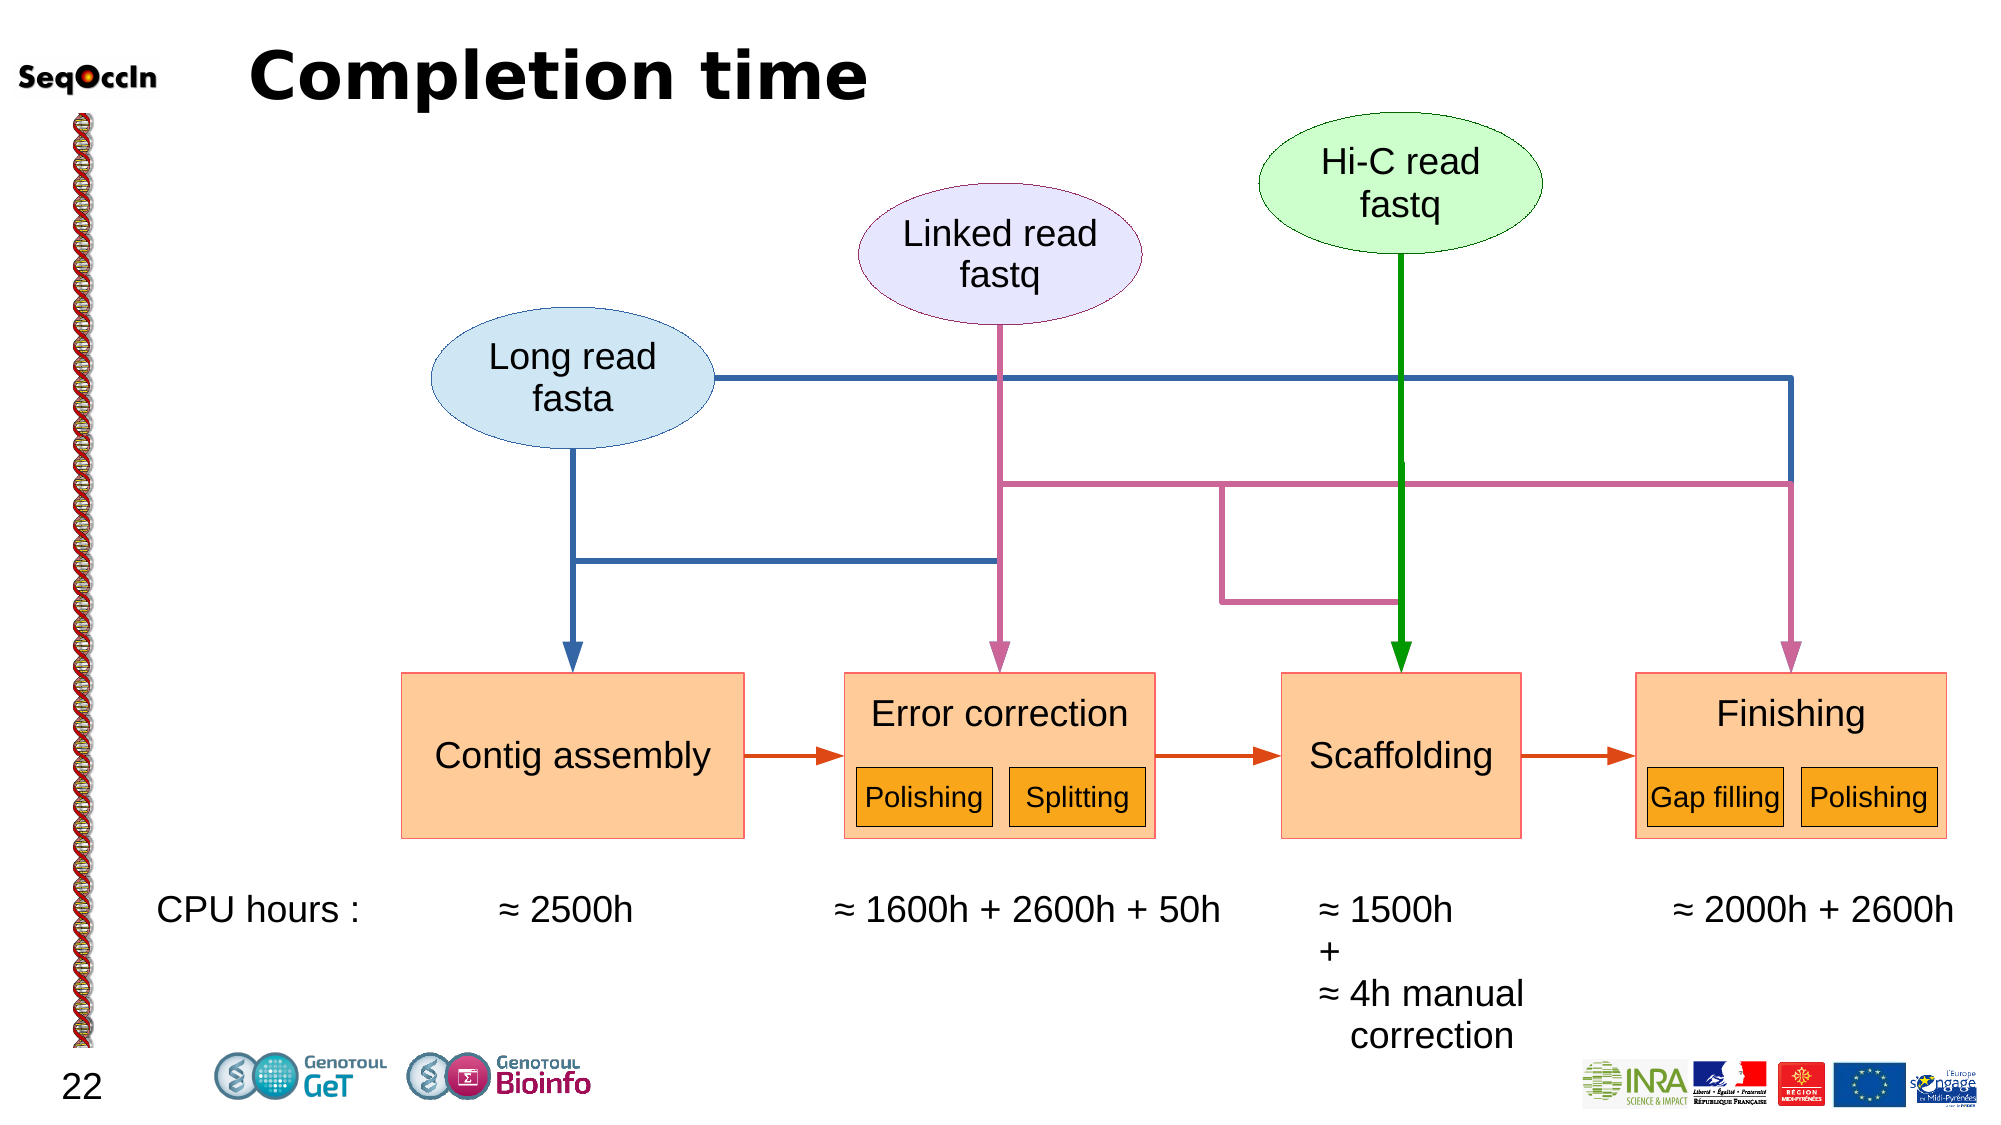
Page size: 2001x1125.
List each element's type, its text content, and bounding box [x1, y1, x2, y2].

text_box ≈ 1600h + 2600h + 50h [819, 881, 1247, 938]
text_box Finishing [1635, 673, 1947, 839]
text_box Linked read fastq [858, 183, 1143, 325]
text_box Splitting [1009, 767, 1146, 827]
picture [1832, 1061, 1983, 1111]
text_box Polishing [1801, 767, 1938, 827]
title Completion time [198, 21, 1924, 121]
text_box ≈ 1500h + ≈ 4h manual correction [1303, 881, 1595, 1106]
picture [1581, 1059, 1689, 1109]
text_box Contig assembly [401, 673, 745, 839]
text_box Polishing [856, 767, 993, 827]
text_box Error correction [844, 673, 1156, 839]
text_box ≈ 2500h [484, 881, 649, 938]
text_box Hi-C read fastq [1258, 112, 1543, 254]
text_box Long read fasta [431, 307, 715, 449]
text_box CPU hours : [141, 881, 376, 938]
picture [1778, 1062, 1825, 1106]
picture [400, 1046, 597, 1106]
picture [13, 58, 162, 99]
text_box Scaffolding [1281, 673, 1522, 839]
picture [73, 113, 91, 1048]
text_box Gap filling [1647, 767, 1784, 827]
text_box ≈ 2000h + 2600h [1658, 881, 1981, 938]
picture [208, 1046, 392, 1106]
